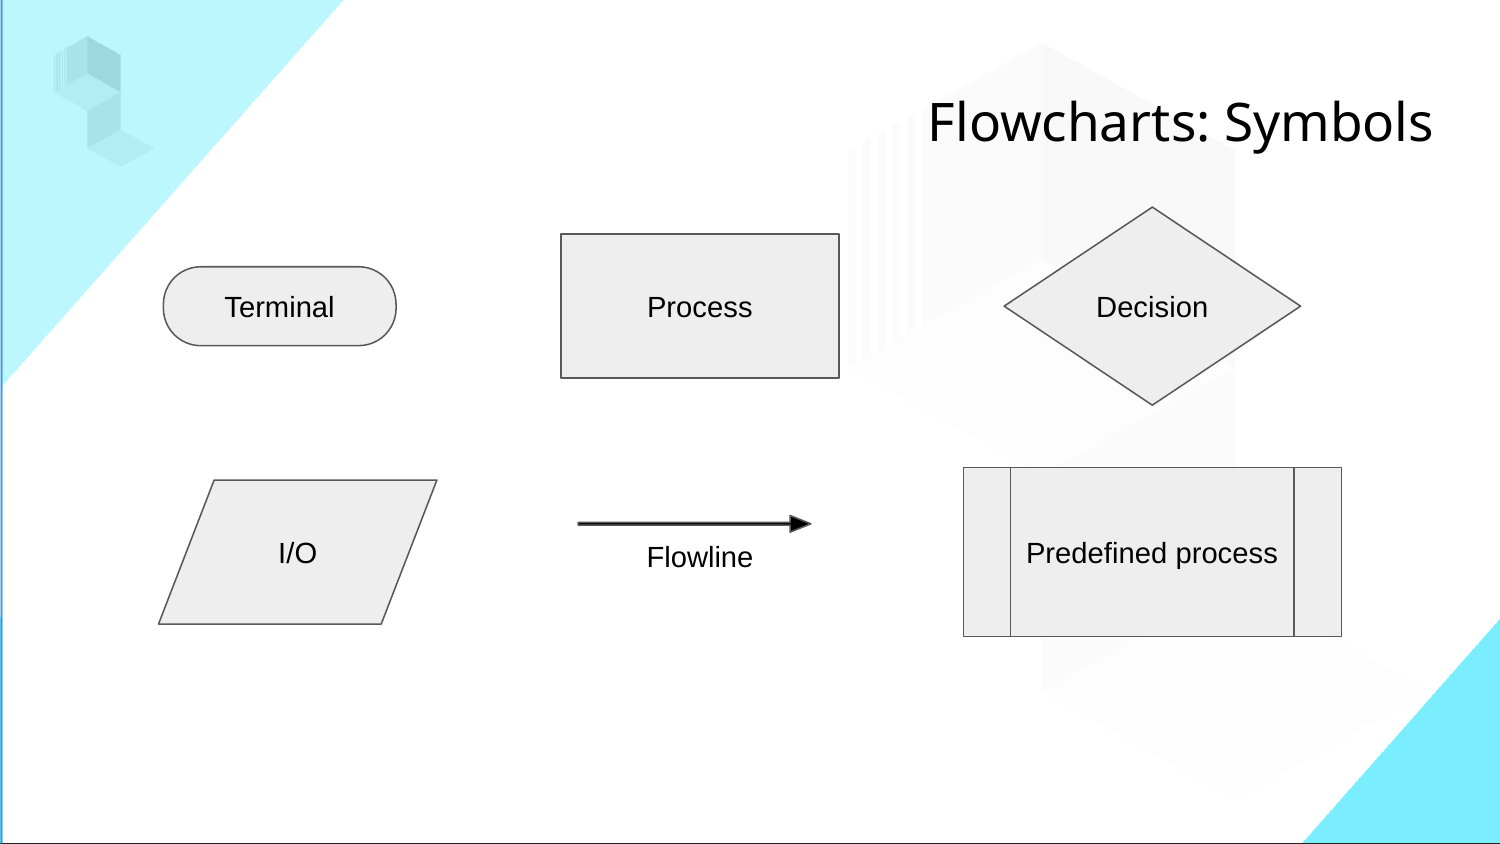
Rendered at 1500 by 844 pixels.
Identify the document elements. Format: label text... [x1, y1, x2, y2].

text_box Decision [1004, 207, 1301, 406]
text_box Flowline [566, 522, 834, 588]
text_box I/O [158, 480, 437, 625]
title Flowcharts: Symbols [51, 72, 1449, 167]
text_box Process [560, 234, 840, 379]
text_box Terminal [163, 266, 397, 346]
text_box Predefined process [963, 468, 1341, 637]
text_box [790, 515, 807, 522]
picture [0, 0, 1500, 844]
